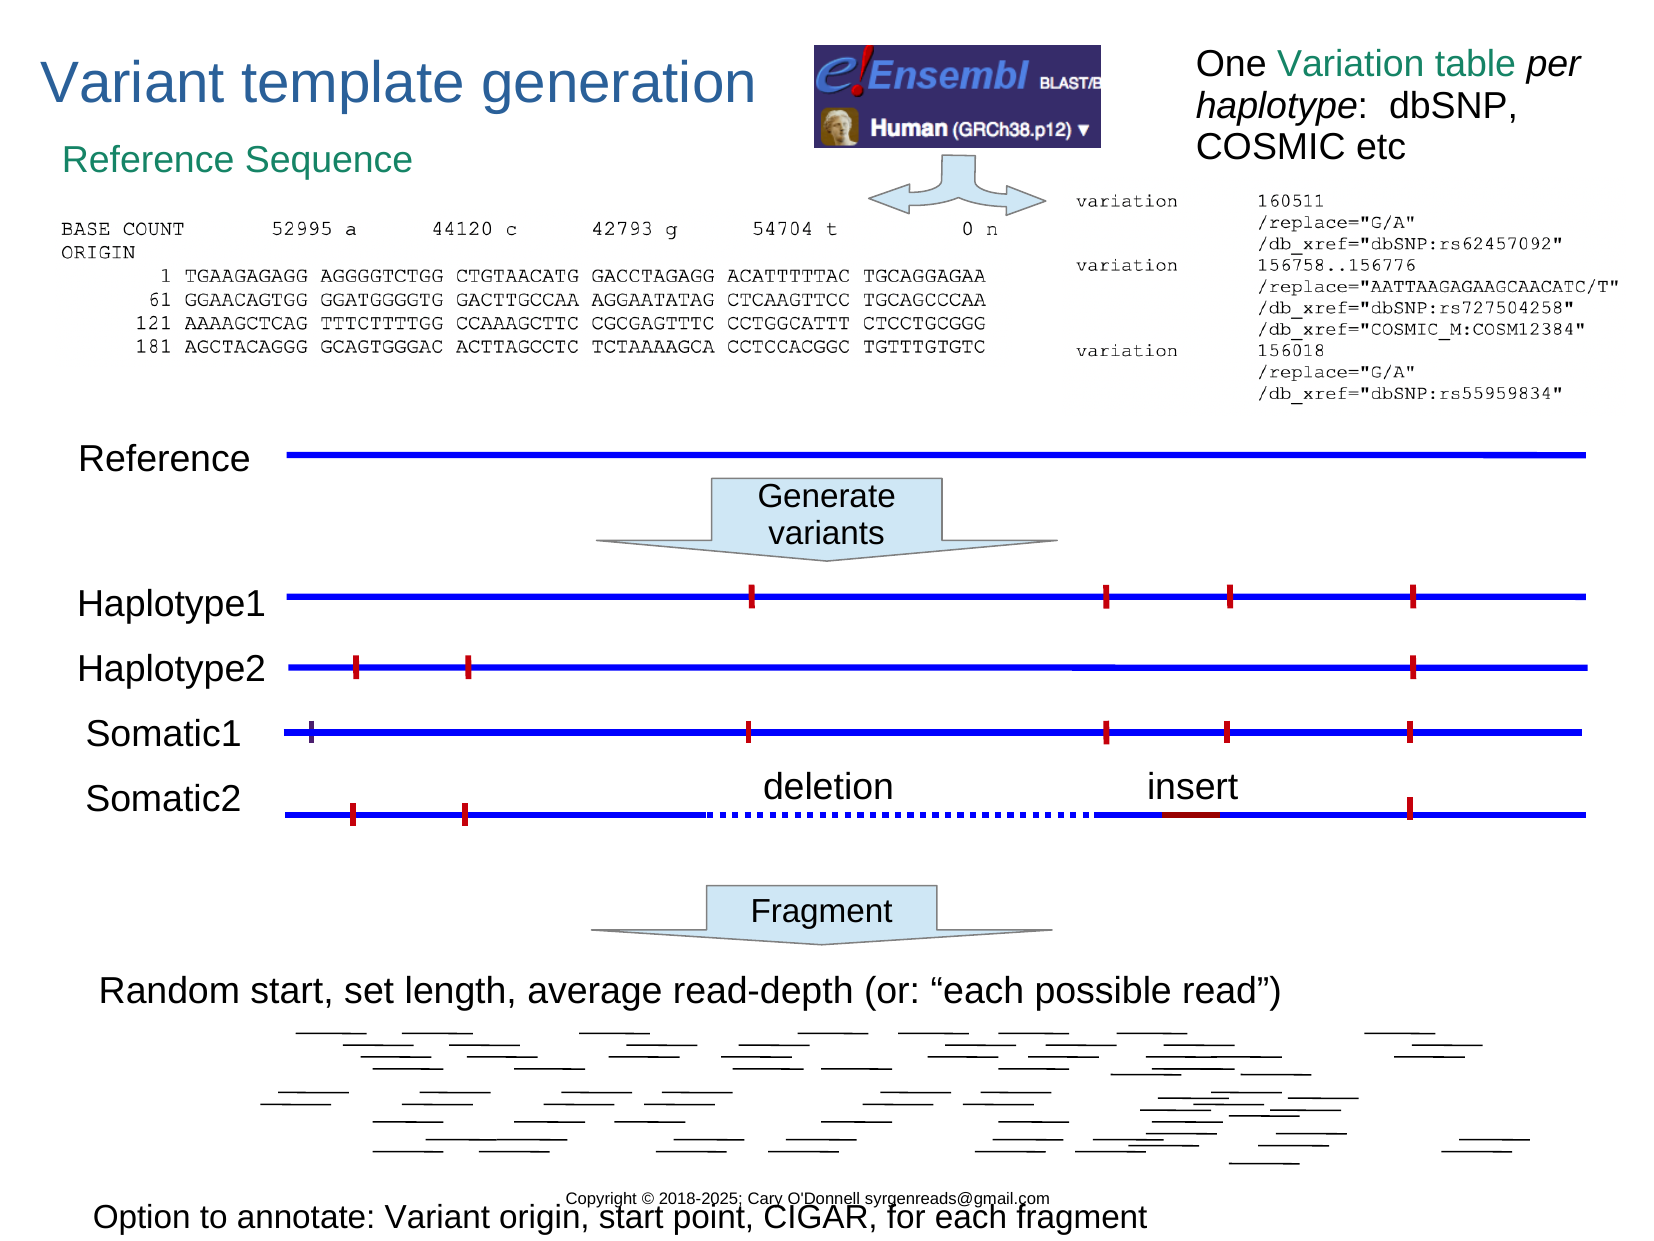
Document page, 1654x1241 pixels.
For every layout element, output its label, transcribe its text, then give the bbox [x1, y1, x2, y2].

picture [55, 209, 1012, 367]
picture [814, 45, 1101, 148]
text_box Random start, set length, average read-depth (or: “each possible read”) [84, 962, 750, 1020]
text_box Option to annotate: Variant origin, start point, CIGAR, for each fragment [91, 1186, 1654, 1241]
text_box Haplotype1 [62, 575, 275, 632]
text_box Somatic2 [70, 770, 284, 828]
text_box Reference [63, 430, 276, 488]
text_box Reference Sequence [47, 130, 438, 219]
picture [1062, 177, 1626, 416]
text_box Variant template generation [0, 35, 833, 130]
text_box insert [1132, 758, 1345, 816]
text_box Somatic1 [70, 705, 284, 763]
text_box Haplotype2 [62, 640, 275, 698]
text_box [868, 155, 1046, 216]
text_box One Variation table per haplotype: dbSNP, COSMIC etc [1180, 35, 1619, 154]
text_box Fragment [591, 885, 1053, 945]
text_box Generate variants [596, 478, 1058, 562]
text_box deletion [748, 758, 961, 816]
